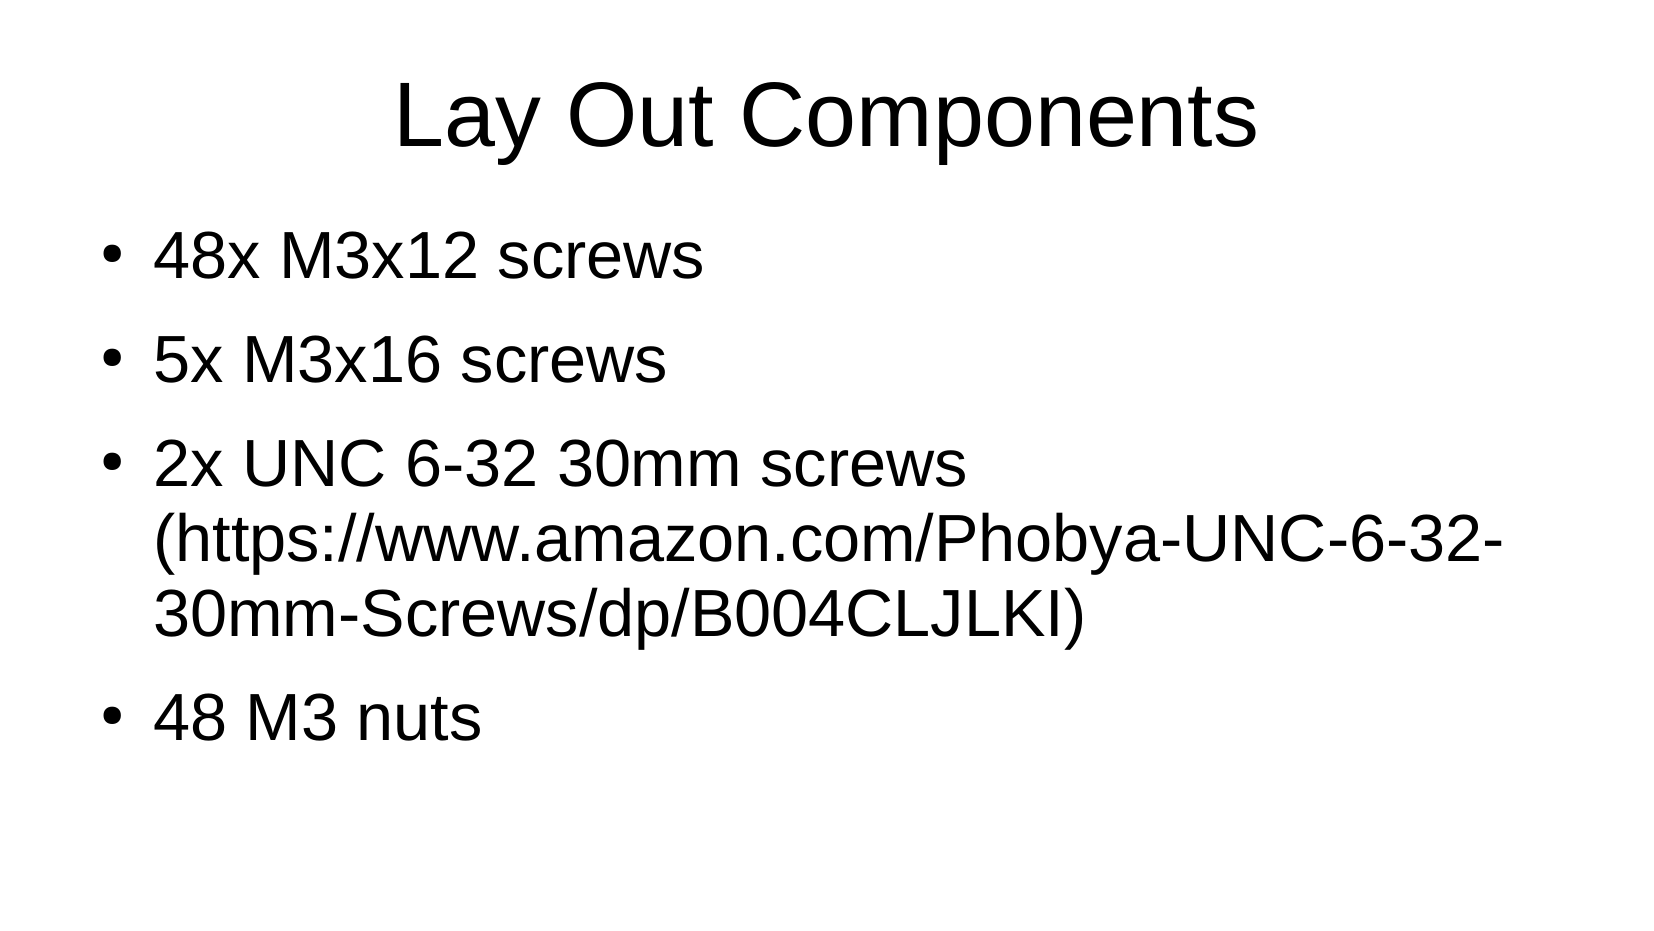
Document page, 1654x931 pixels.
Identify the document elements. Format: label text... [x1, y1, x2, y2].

title Lay Out Components [82, 37, 1571, 193]
list 48x M3x12 screws 5x M3x16 screws 2x UNC 6-32 30mm screws (https://www.amazon.com/Phobya-UNC-6-32-30mm-Screws/dp/B004CLJLKI) 48 M3 nuts [82, 217, 1571, 758]
